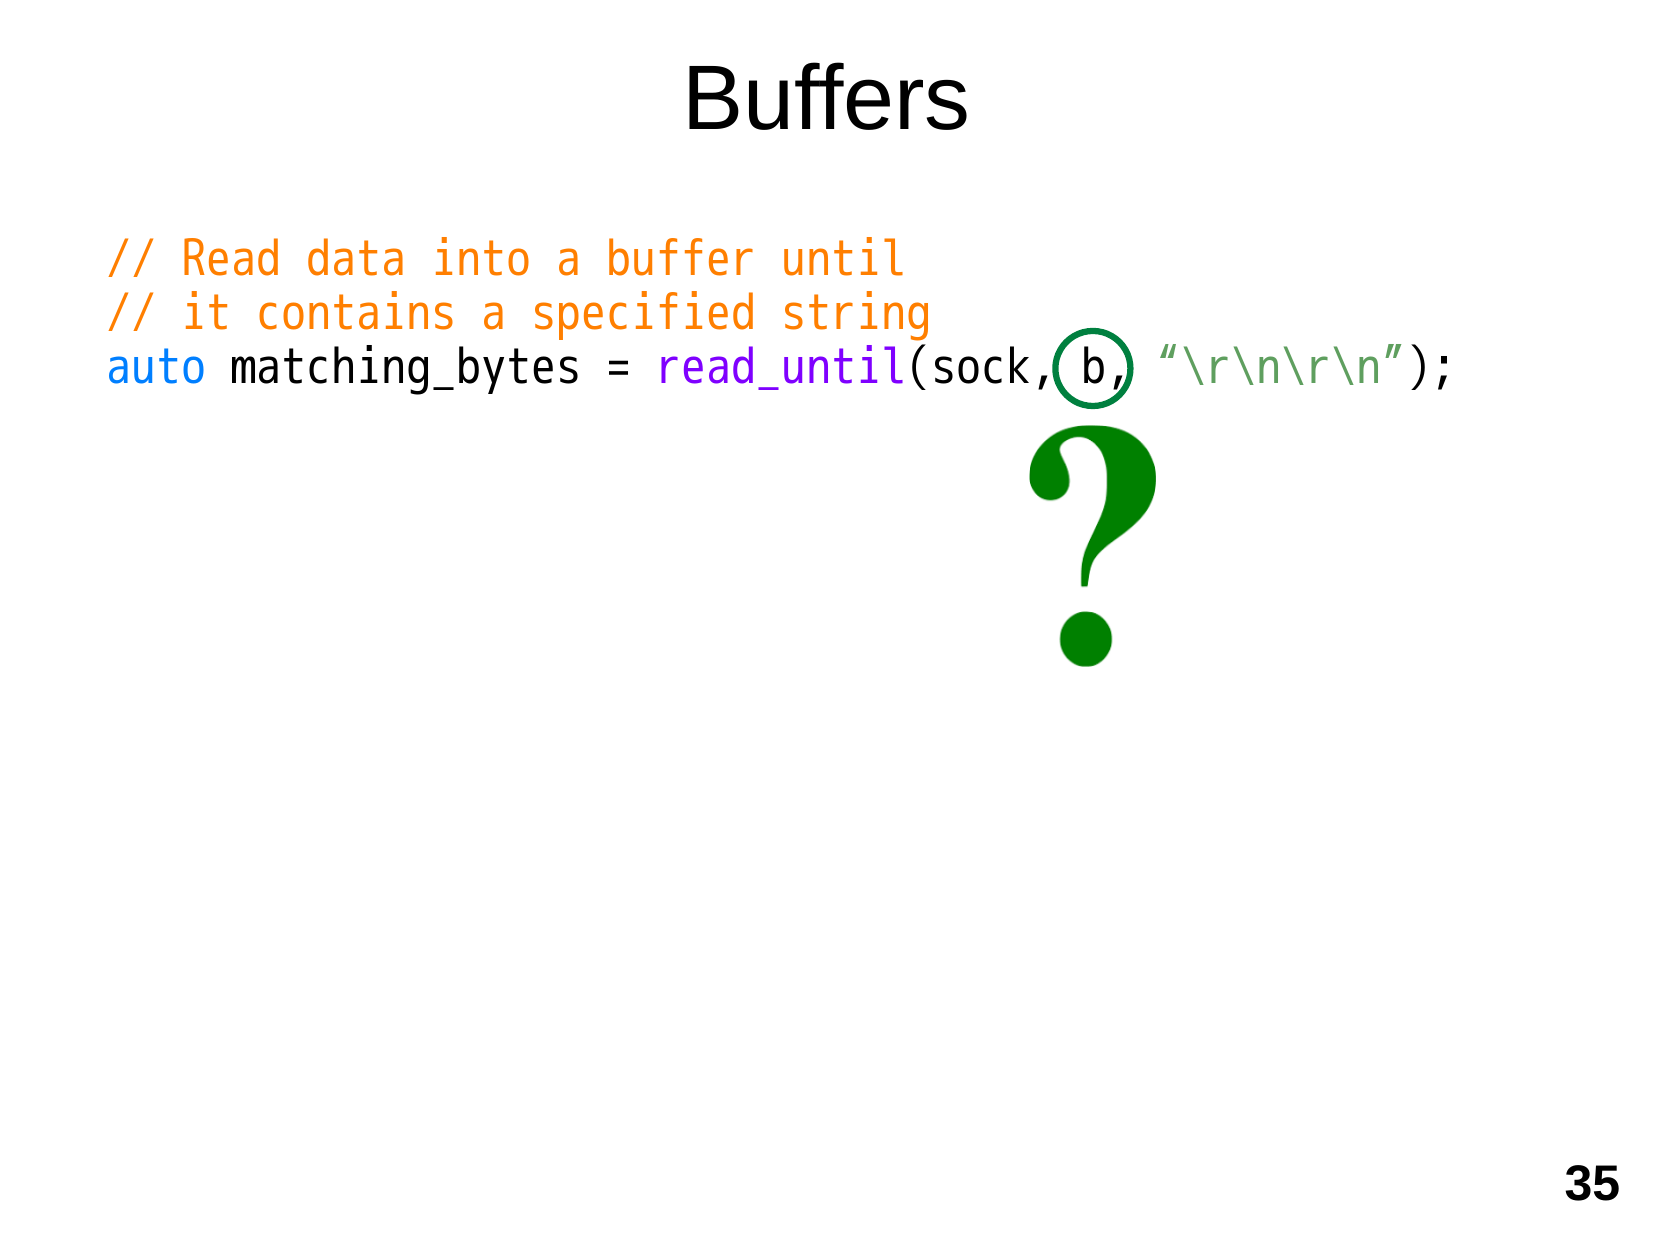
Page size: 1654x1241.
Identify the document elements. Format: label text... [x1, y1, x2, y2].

title Buffers [82, 15, 1571, 181]
picture [1029, 425, 1156, 667]
text_box // Read data into a buffer until // it contains a specified string auto matching_bytes = read_until(sock, b, “\r\n\r\n”); [91, 225, 1562, 1053]
